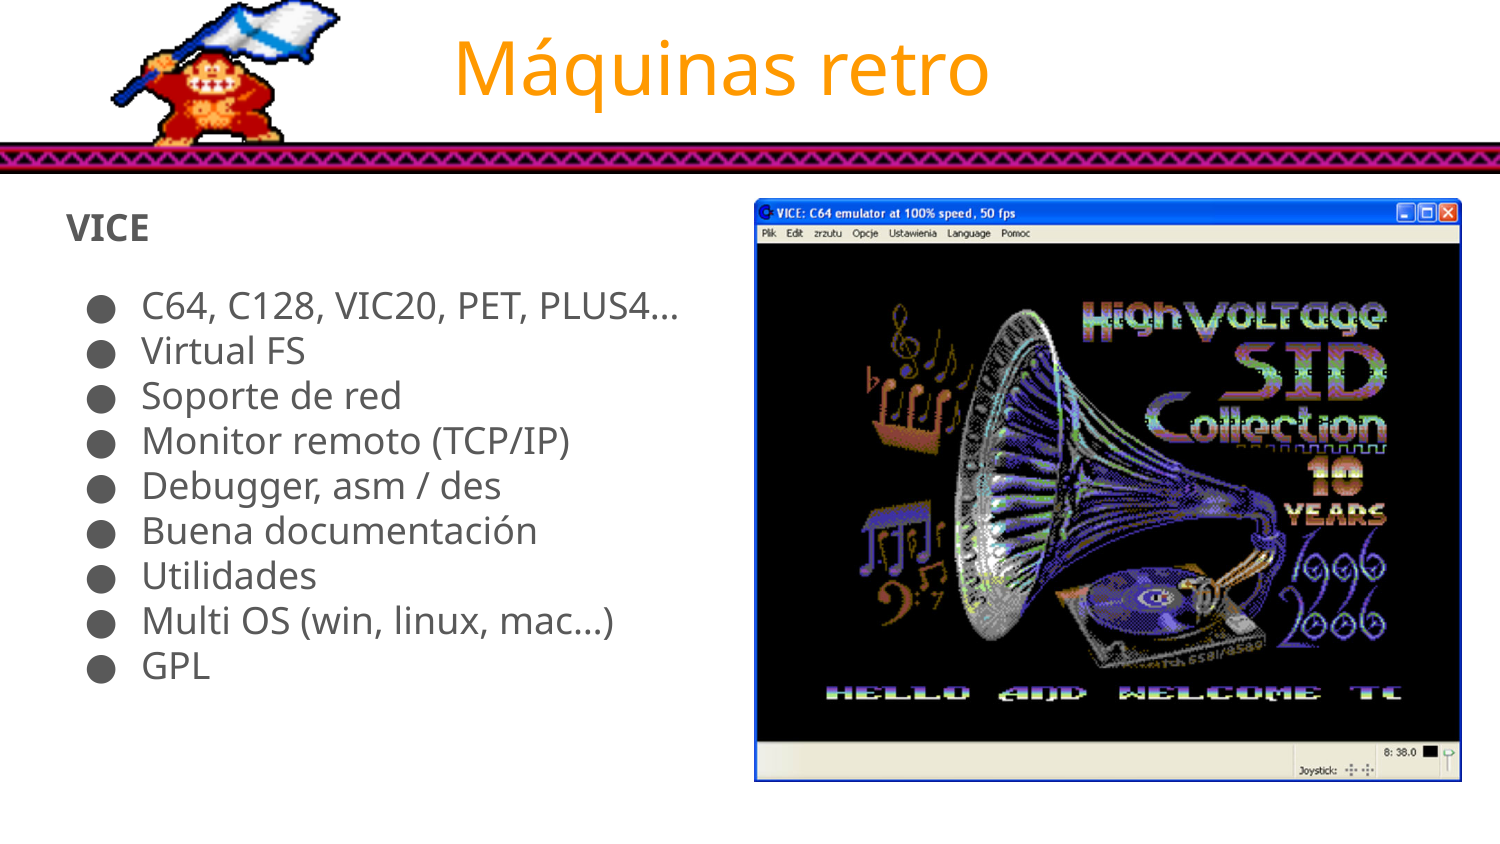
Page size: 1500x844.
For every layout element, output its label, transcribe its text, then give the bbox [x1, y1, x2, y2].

title Máquinas retro [437, 18, 1062, 112]
list VICE C64, C128, VIC20, PET, PLUS4… Virtual FS Soporte de red Monitor remoto (TCP/IP) Debugger, asm / des Buena documentación Utilidades Multi OS (win, linux, mac…) GPL [51, 189, 1449, 828]
picture [0, 0, 1500, 174]
picture [754, 198, 1462, 782]
